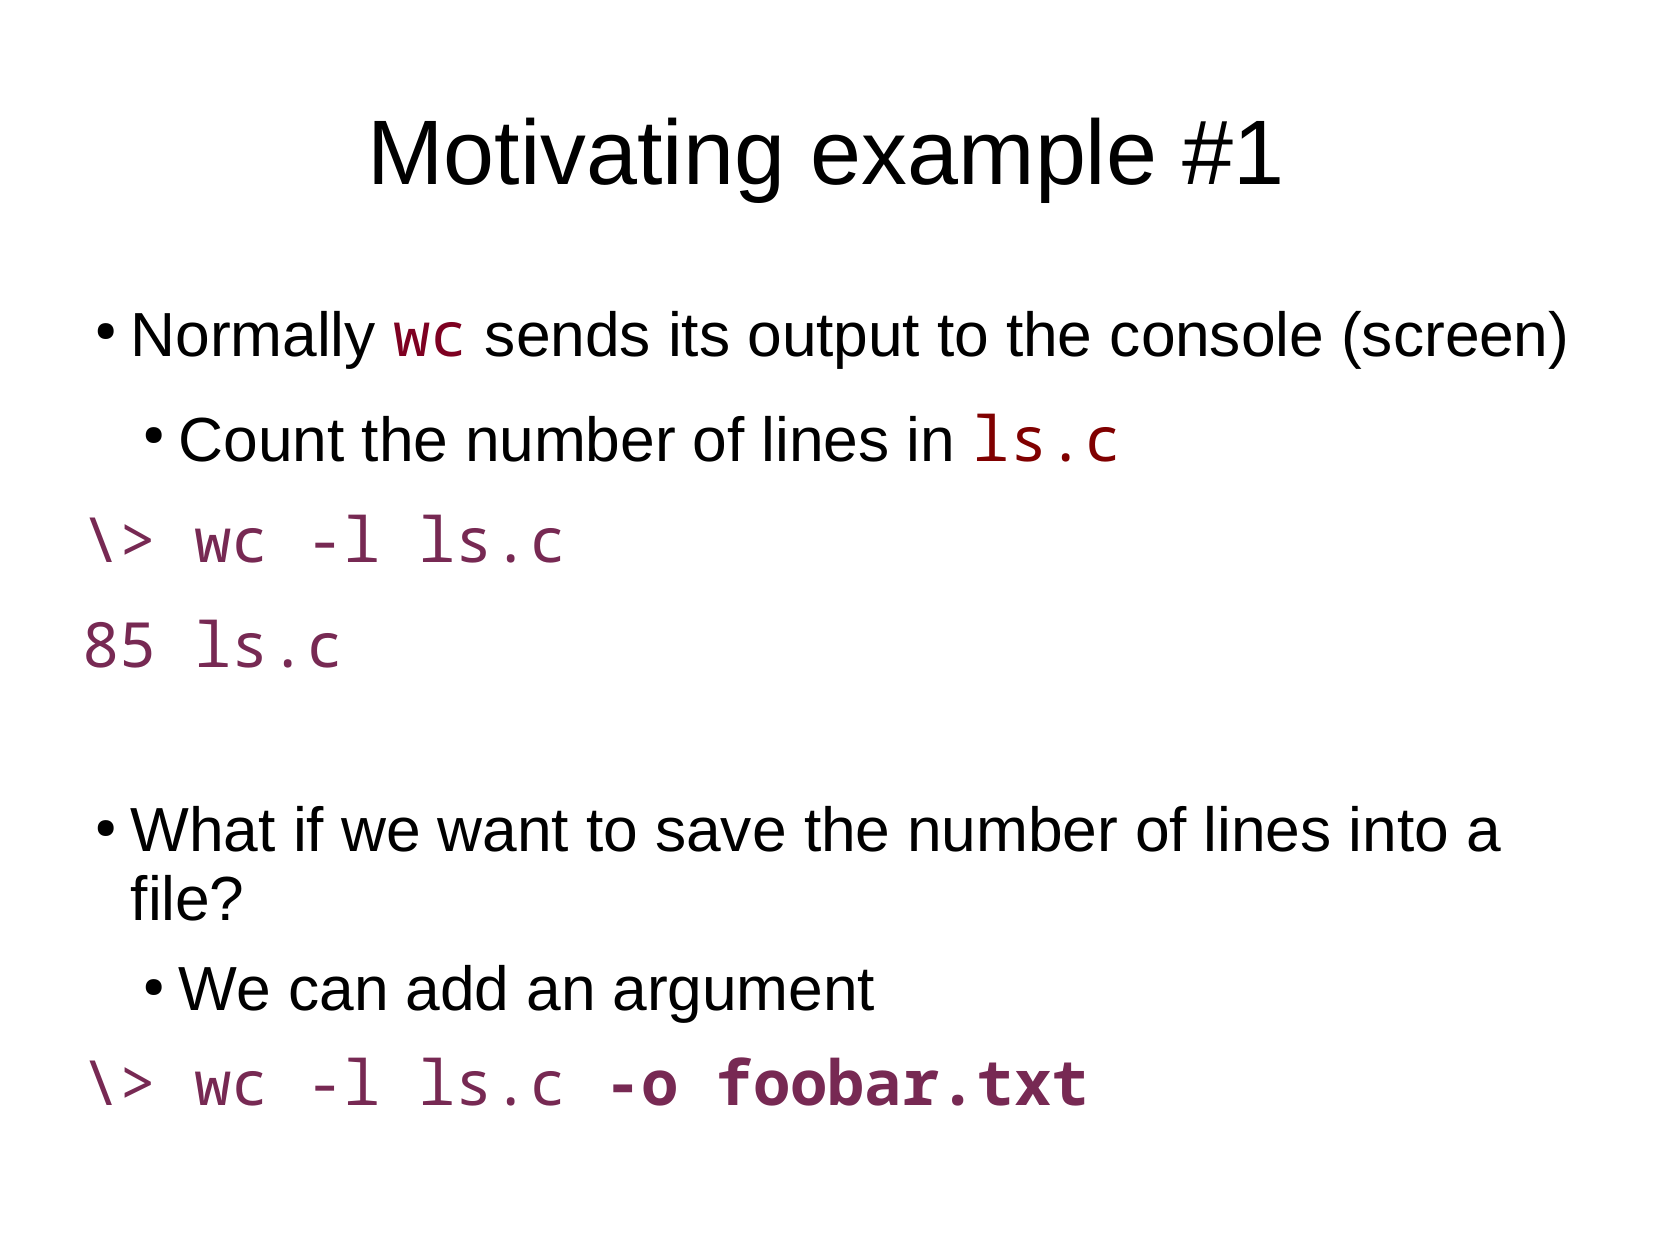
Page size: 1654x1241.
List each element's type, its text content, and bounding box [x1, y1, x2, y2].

title Motivating example #1 [82, 49, 1571, 257]
list Normally wc sends its output to the console (screen) Count the number of lines in ls.c \> wc -l ls.c 85 ls.c What if we want to save the number of lines into a file? We can add an argument \> wc -l ls.c -o foobar.txt [82, 290, 1571, 1201]
